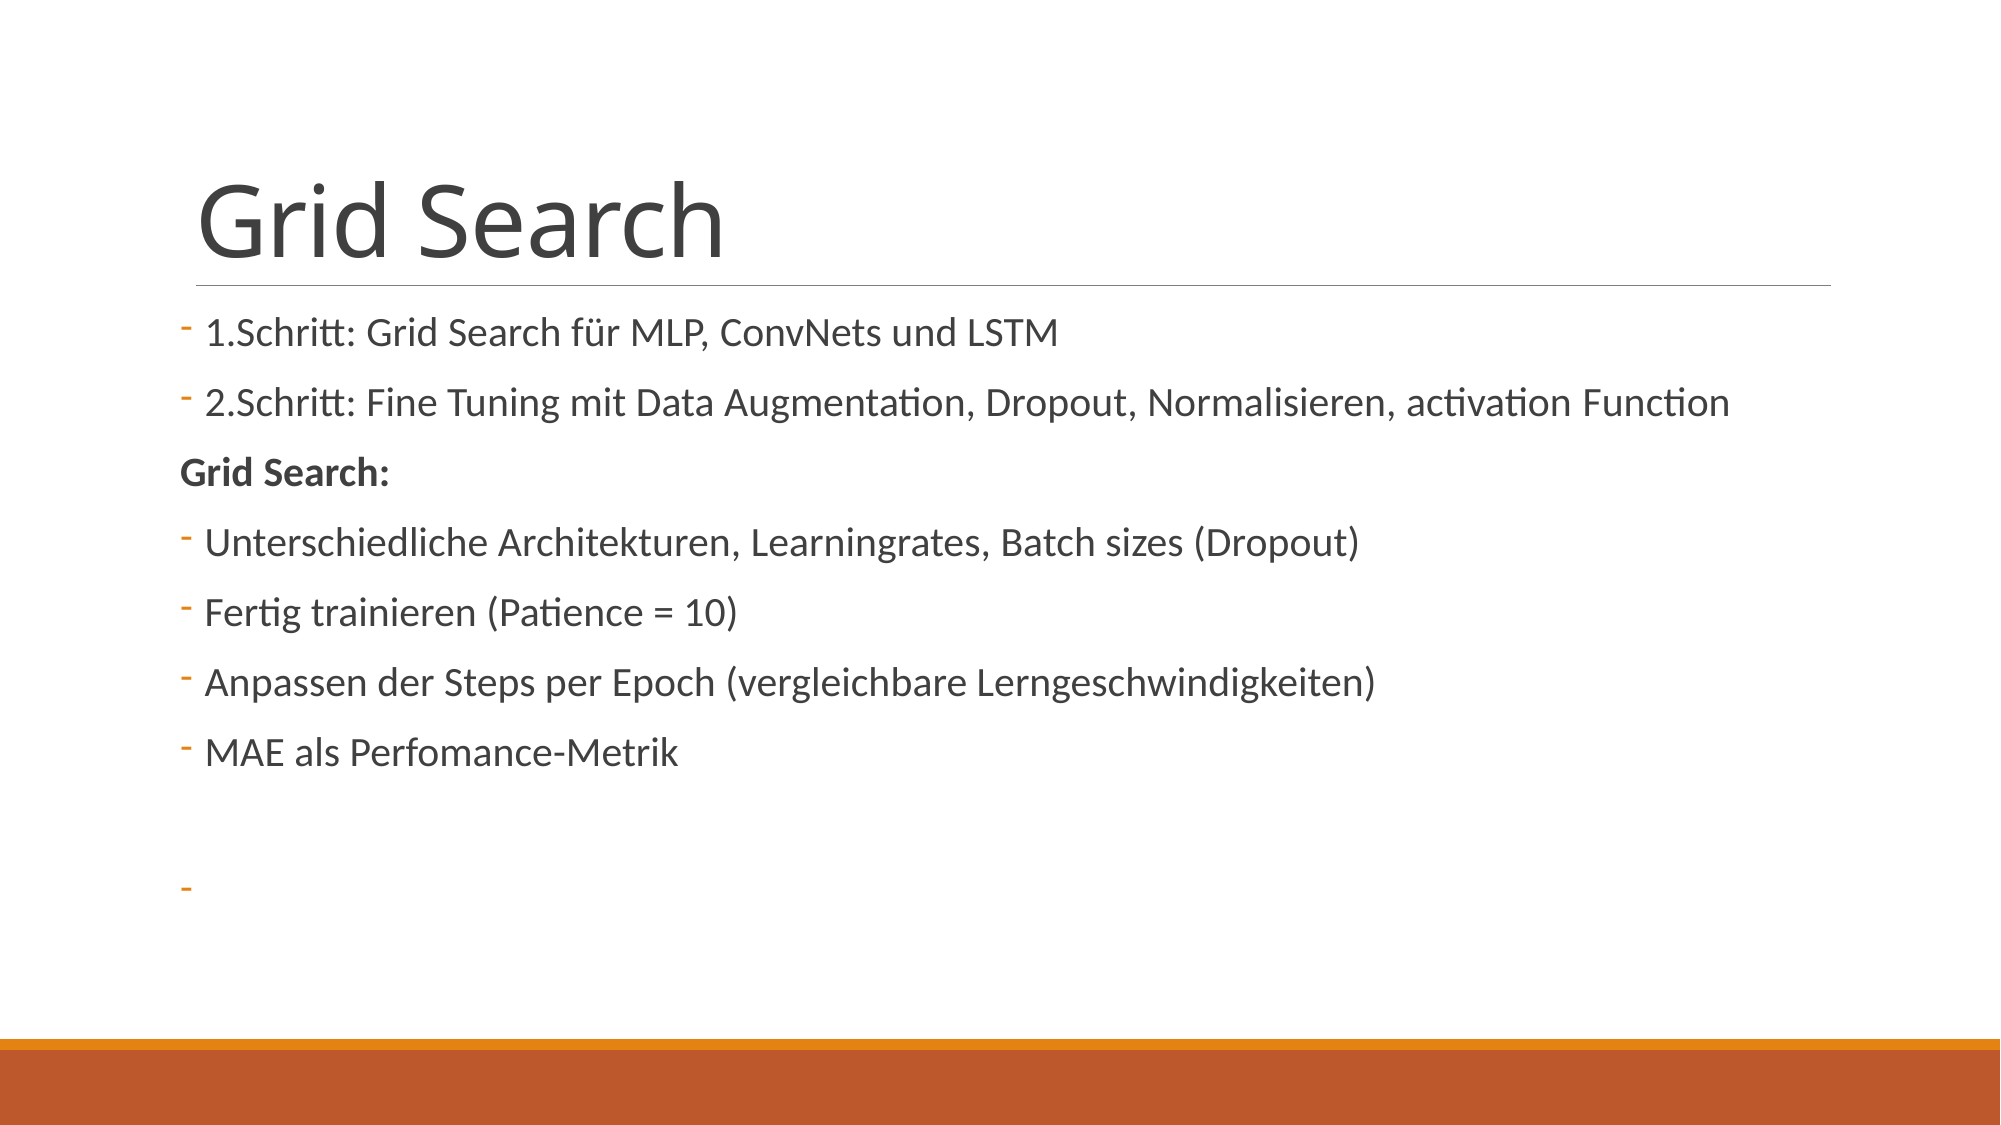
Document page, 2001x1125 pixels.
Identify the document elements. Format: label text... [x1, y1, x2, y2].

title Grid Search [180, 47, 1831, 286]
list 1.Schritt: Grid Search für MLP, ConvNets und LSTM 2.Schritt: Fine Tuning mit Data Augmentation, Dropout, Normalisieren, activation Function Grid Search: Unterschiedliche Architekturen, Learningrates, Batch sizes (Dropout) Fertig trainieren (Patience = 10) Anpassen der Steps per Epoch (vergleichbare Lerngeschwindigkeiten) MAE als Perfomance-Metrik [180, 302, 1831, 963]
